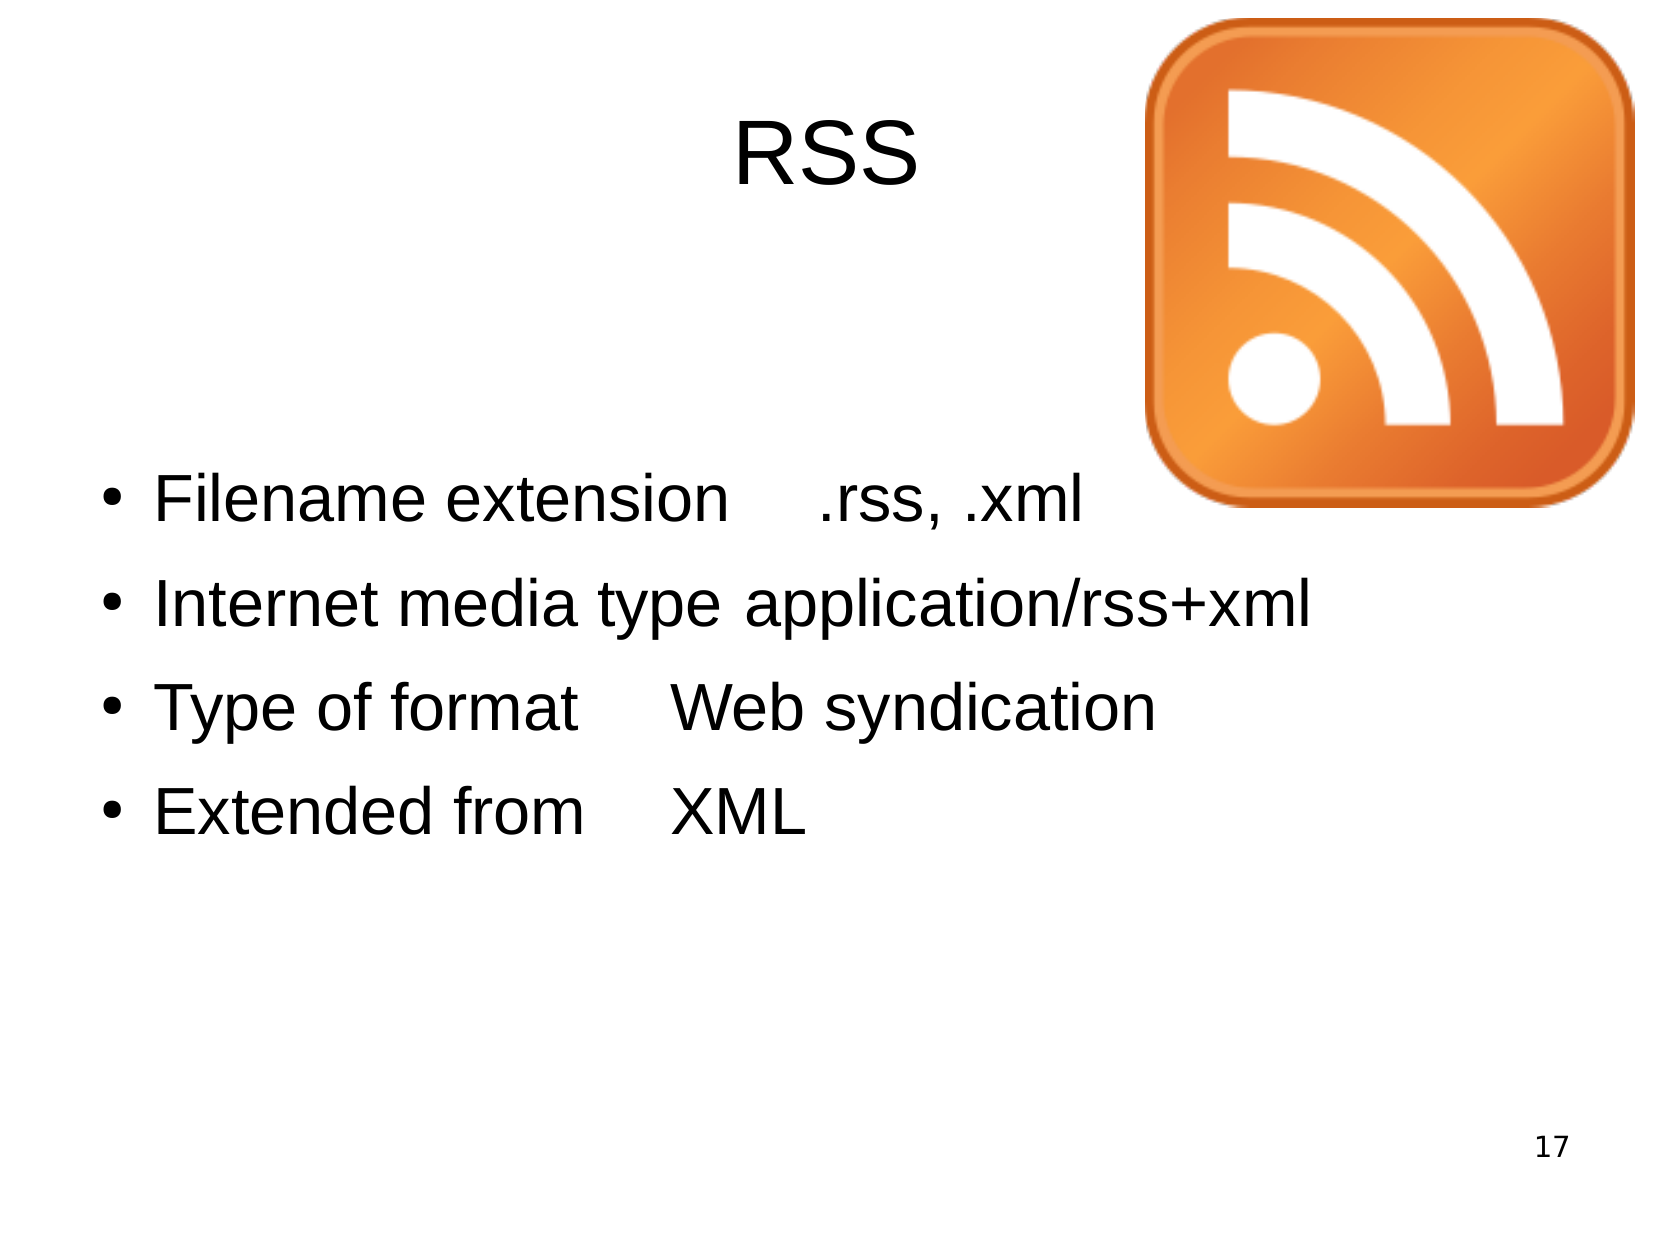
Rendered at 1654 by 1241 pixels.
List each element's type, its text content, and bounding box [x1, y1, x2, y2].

title RSS [82, 49, 1145, 257]
picture [1145, 18, 1635, 508]
list Filename extension .rss, .xml Internet media type application/rss+xml Type of format Web syndication Extended from XML [82, 461, 1595, 1181]
